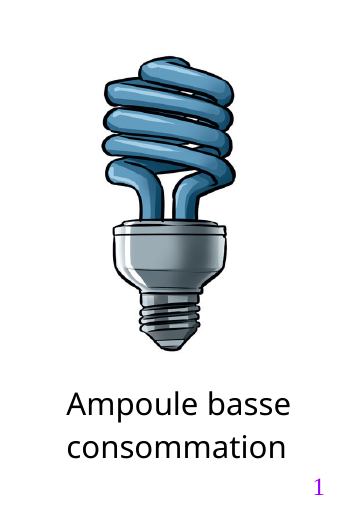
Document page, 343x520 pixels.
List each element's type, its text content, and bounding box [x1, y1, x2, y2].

text_box Ampoule basse consommation [51, 374, 311, 463]
picture [0, 30, 343, 371]
